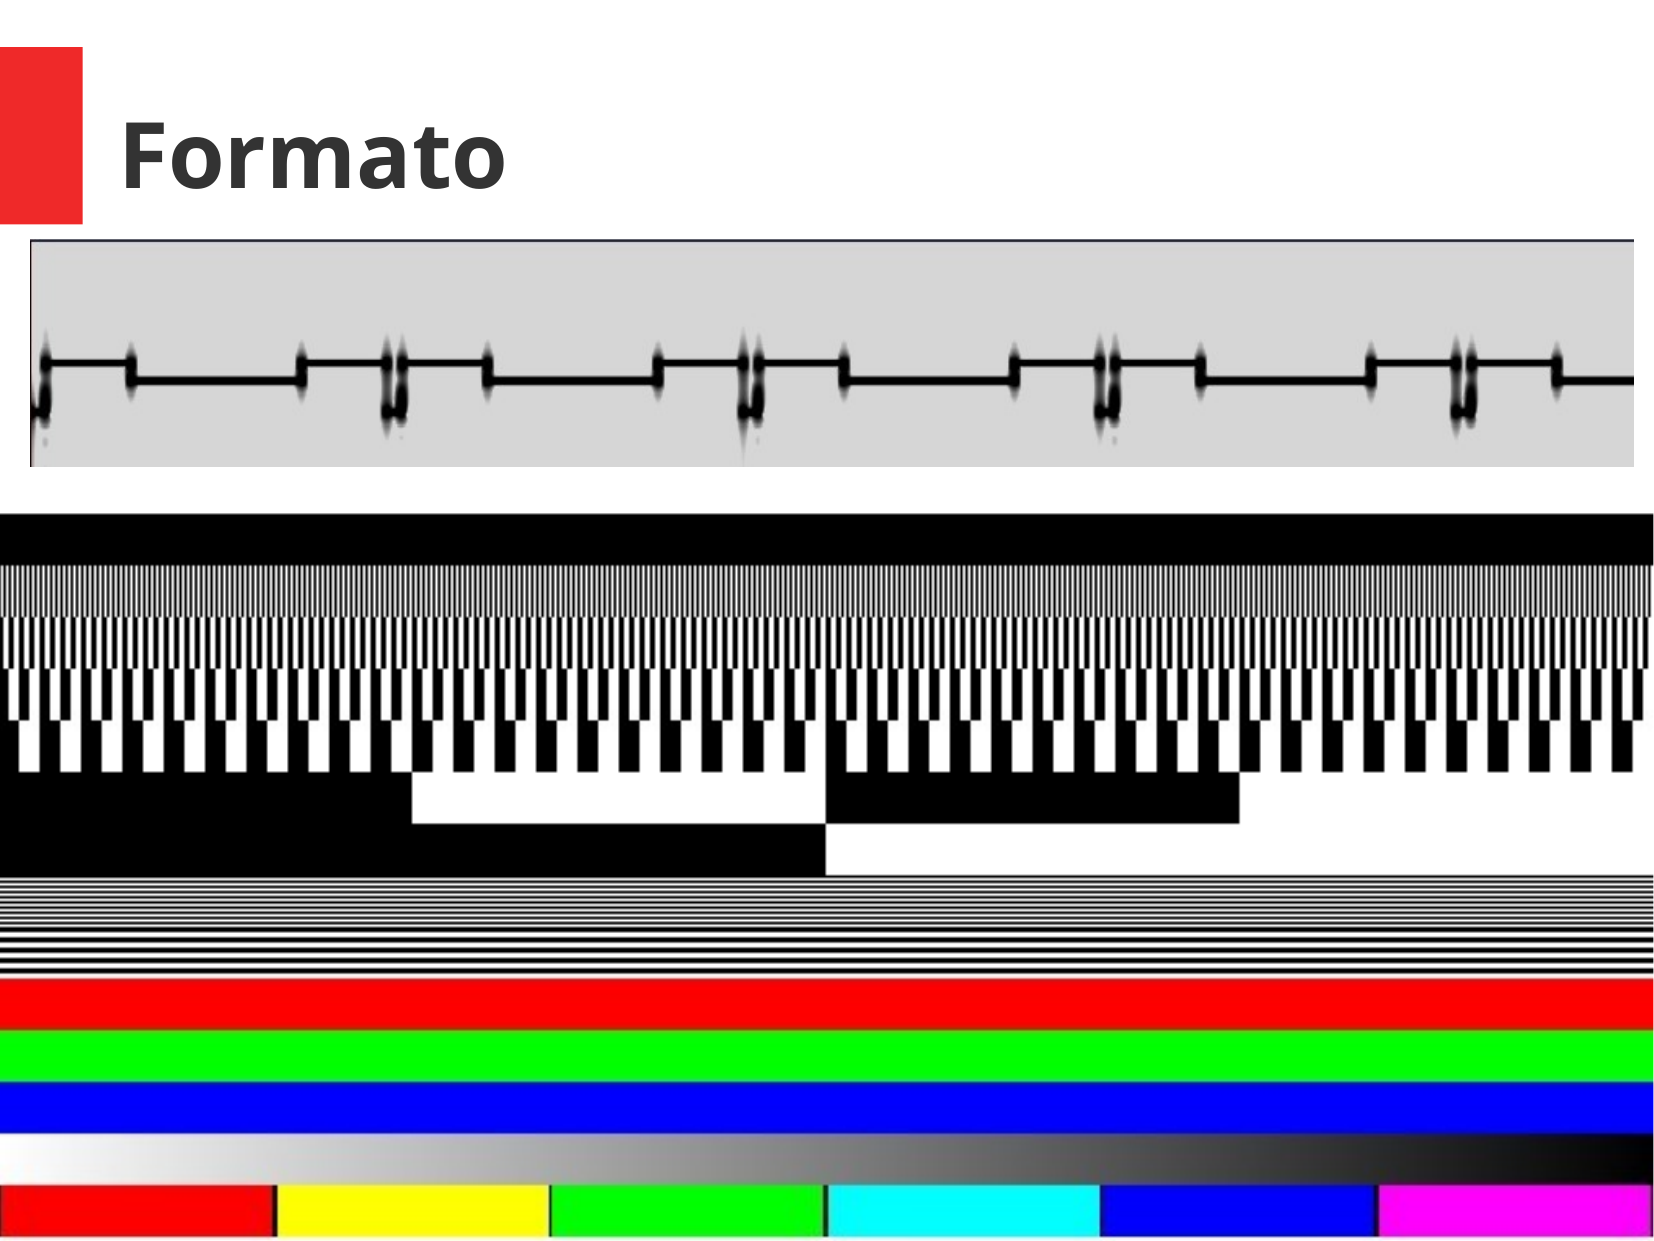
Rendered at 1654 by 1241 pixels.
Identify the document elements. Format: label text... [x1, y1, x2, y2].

title Formato [118, 49, 1571, 239]
picture [0, 239, 1654, 1241]
